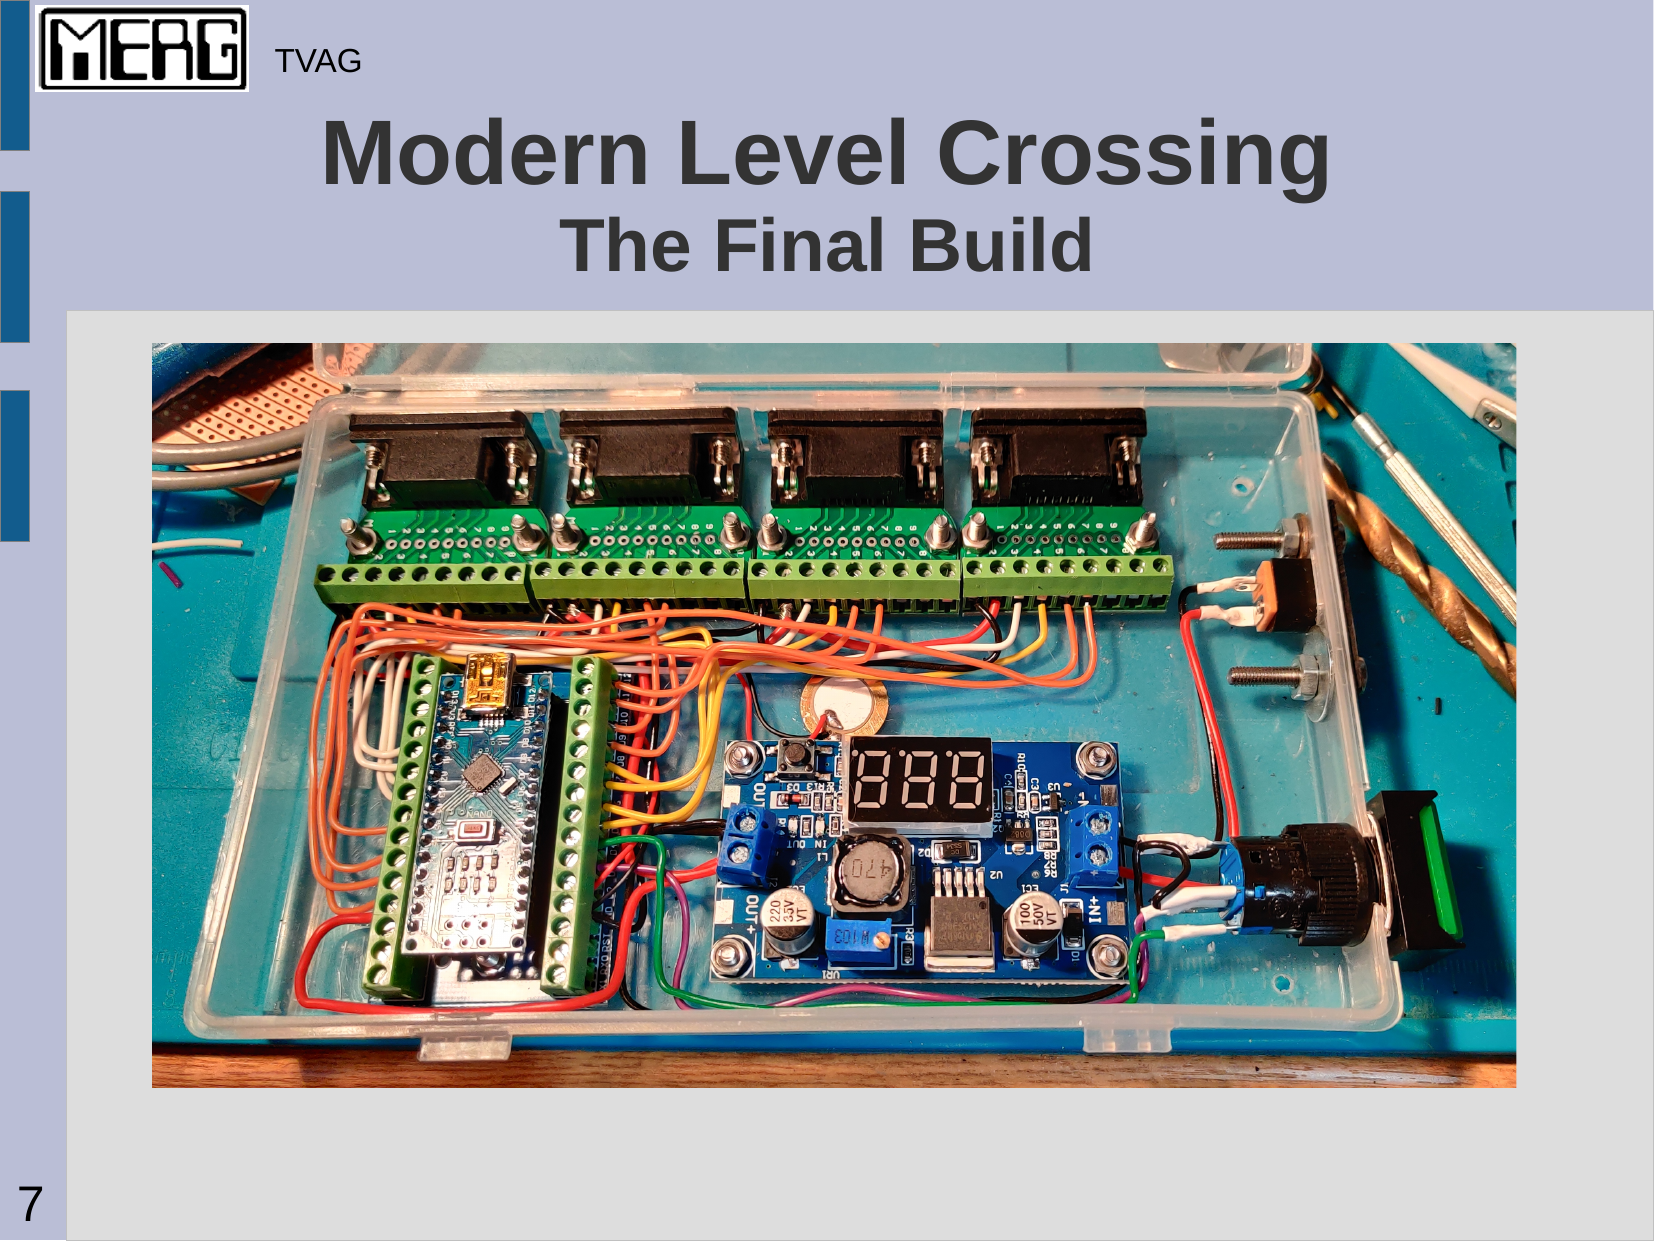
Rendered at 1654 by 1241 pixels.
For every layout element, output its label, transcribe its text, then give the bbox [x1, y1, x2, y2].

title Modern Level Crossing The Final Build [121, 91, 1534, 299]
text_box <number> [2, 1169, 260, 1241]
picture [152, 343, 1517, 1088]
picture [35, 5, 249, 92]
text_box TVAG [259, 35, 378, 88]
